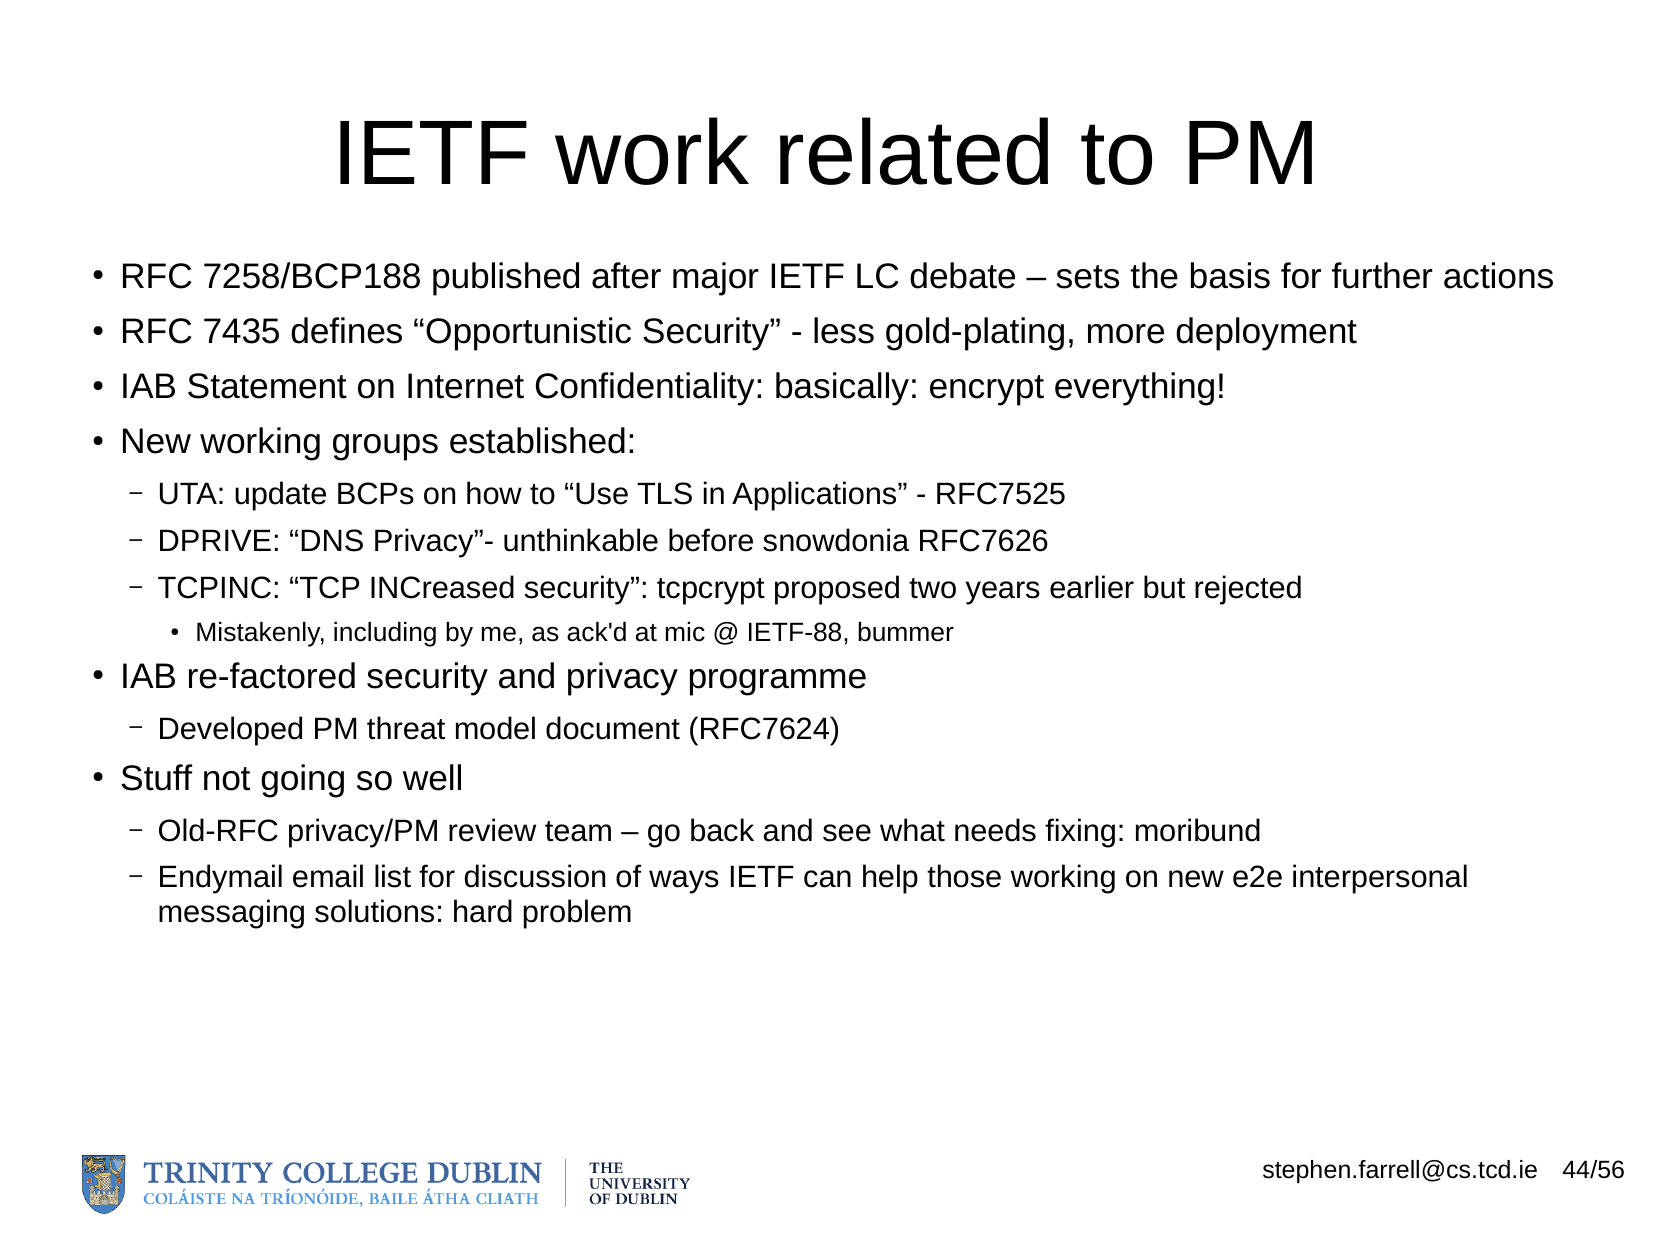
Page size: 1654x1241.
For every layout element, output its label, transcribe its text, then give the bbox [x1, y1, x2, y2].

list RFC 7258/BCP188 published after major IETF LC debate – sets the basis for further actions RFC 7435 defines “Opportunistic Security” - less gold-plating, more deployment IAB Statement on Internet Confidentiality: basically: encrypt everything! New working groups established: UTA: update BCPs on how to “Use TLS in Applications” - RFC7525 DPRIVE: “DNS Privacy”- unthinkable before snowdonia RFC7626 TCPINC: “TCP INCreased security”: tcpcrypt proposed two years earlier but rejected Mistakenly, including by me, as ack'd at mic @ IETF-88, bummer IAB re-factored security and privacy programme Developed PM threat model document (RFC7624) Stuff not going so well Old-RFC privacy/PM review team – go back and see what needs fixing: moribund Endymail email list for discussion of ways IETF can help those working on new e2e interpersonal messaging solutions: hard problem [82, 256, 1571, 976]
title IETF work related to PM [82, 49, 1571, 256]
picture [82, 1155, 694, 1214]
